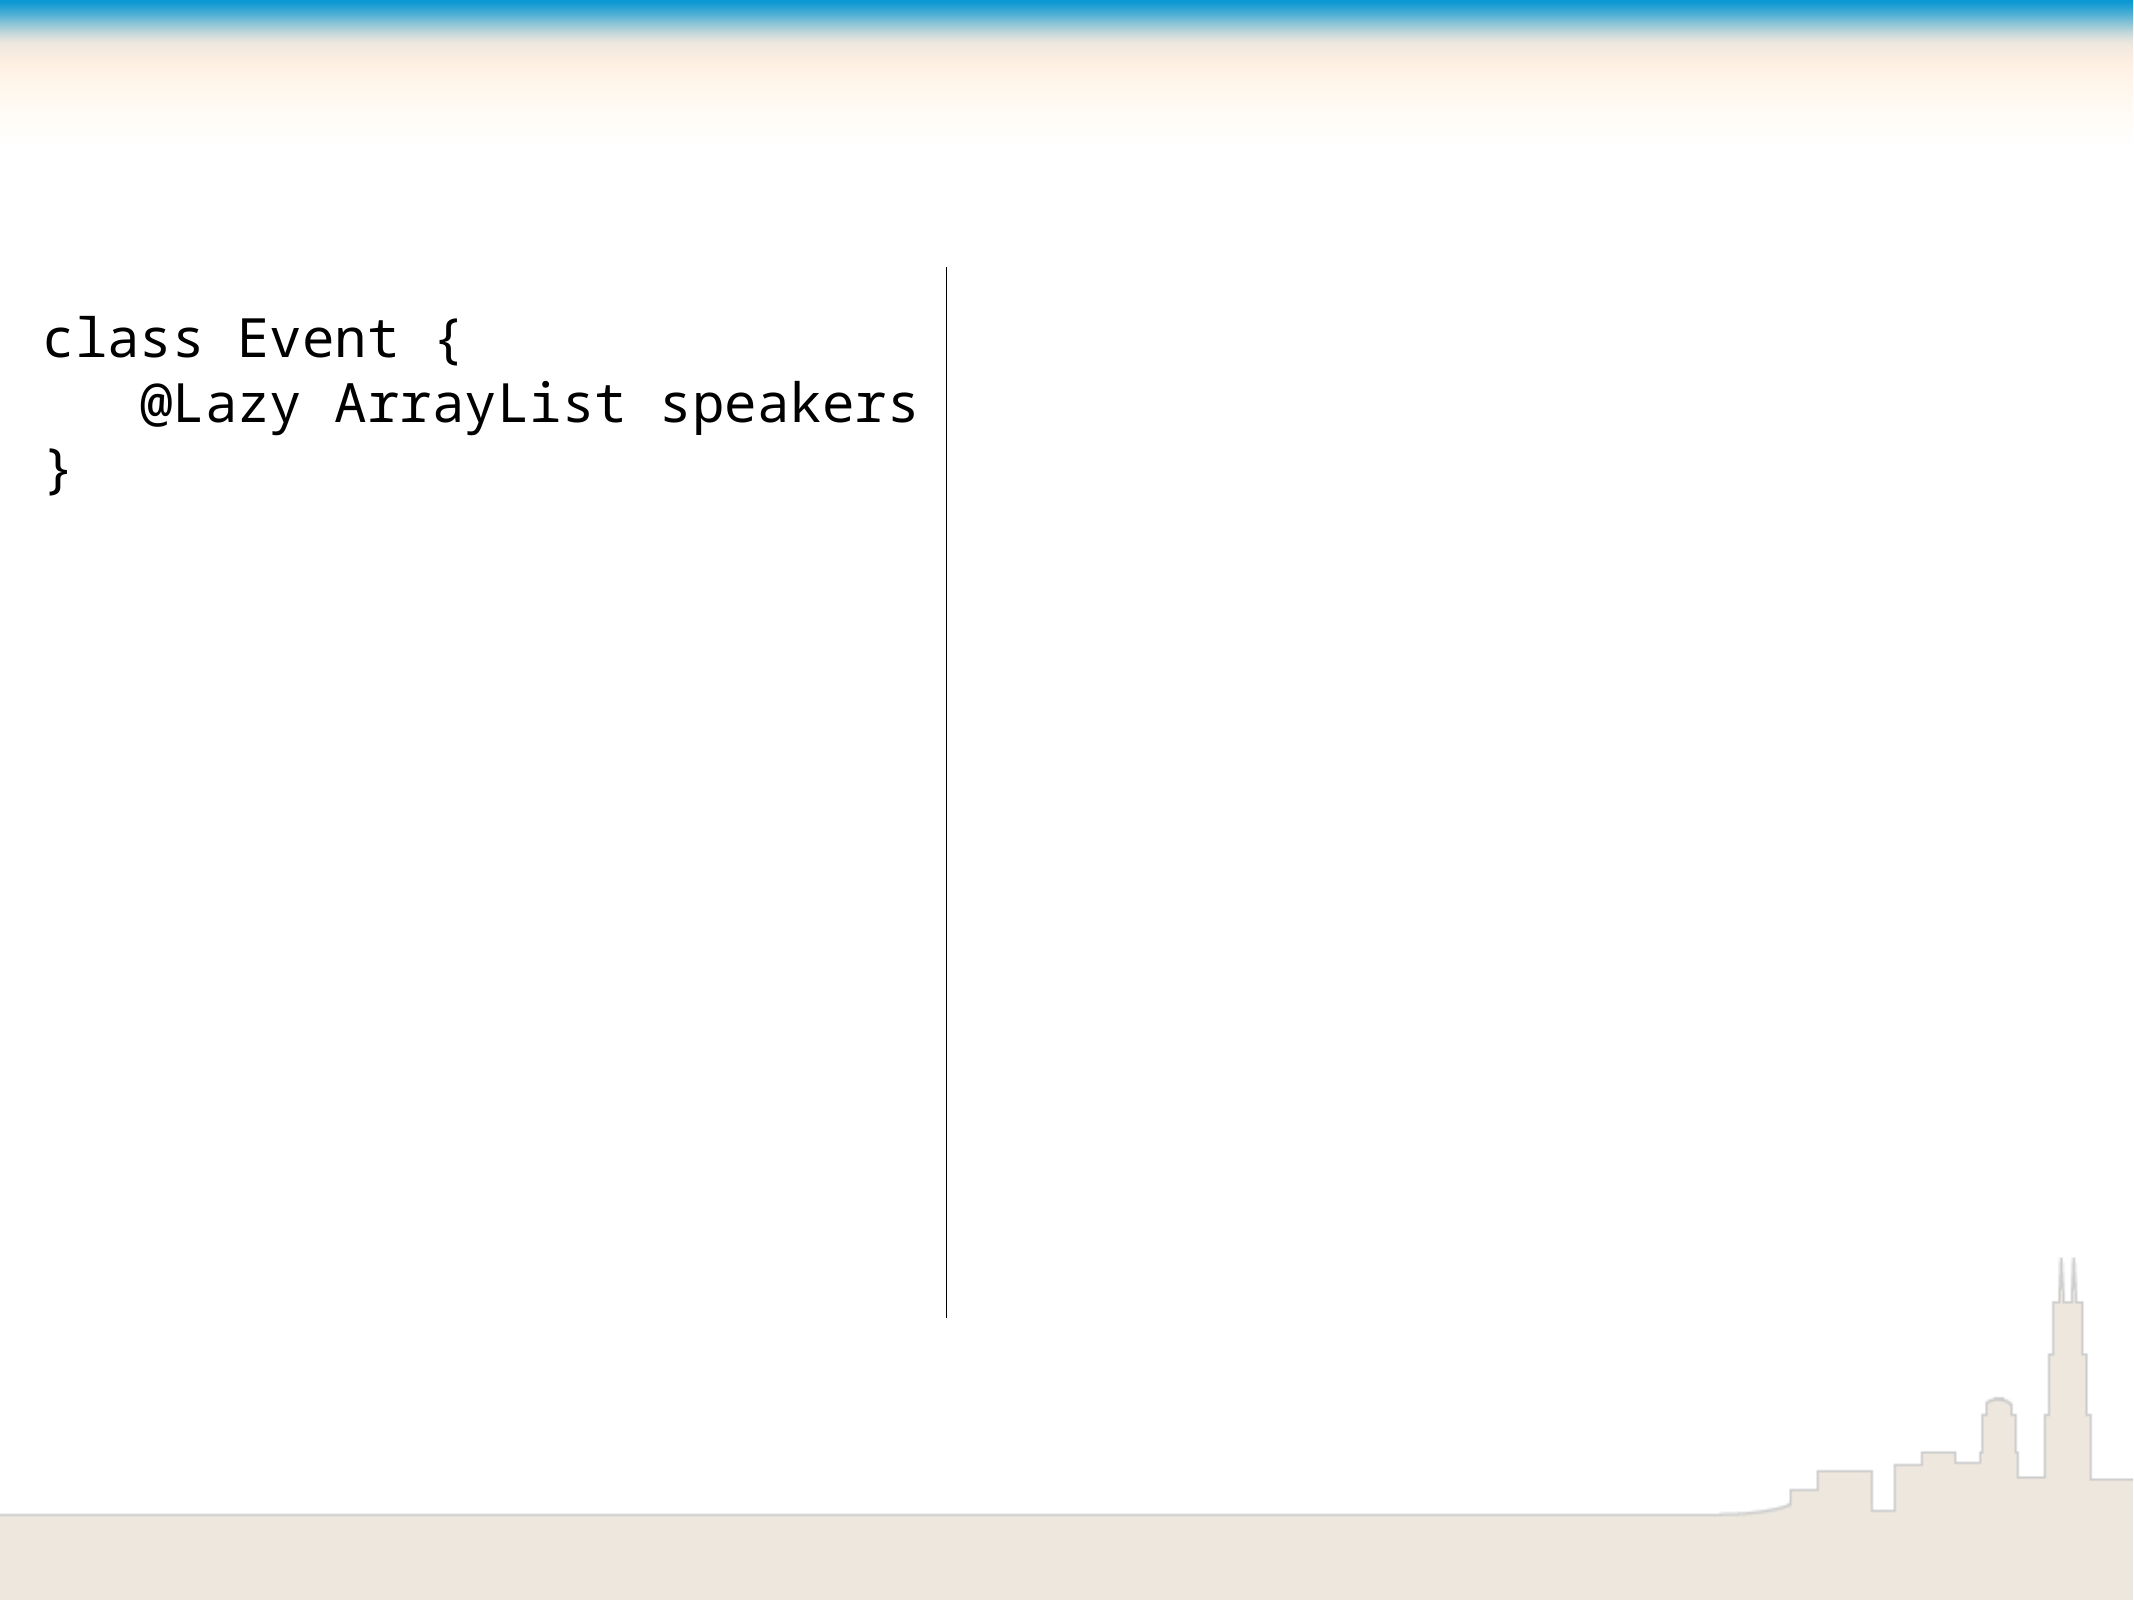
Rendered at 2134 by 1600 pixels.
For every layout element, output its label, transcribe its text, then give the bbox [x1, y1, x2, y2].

picture [0, 4, 2134, 1600]
text_box class Event { @Lazy ArrayList speakers } [27, 295, 1013, 1271]
